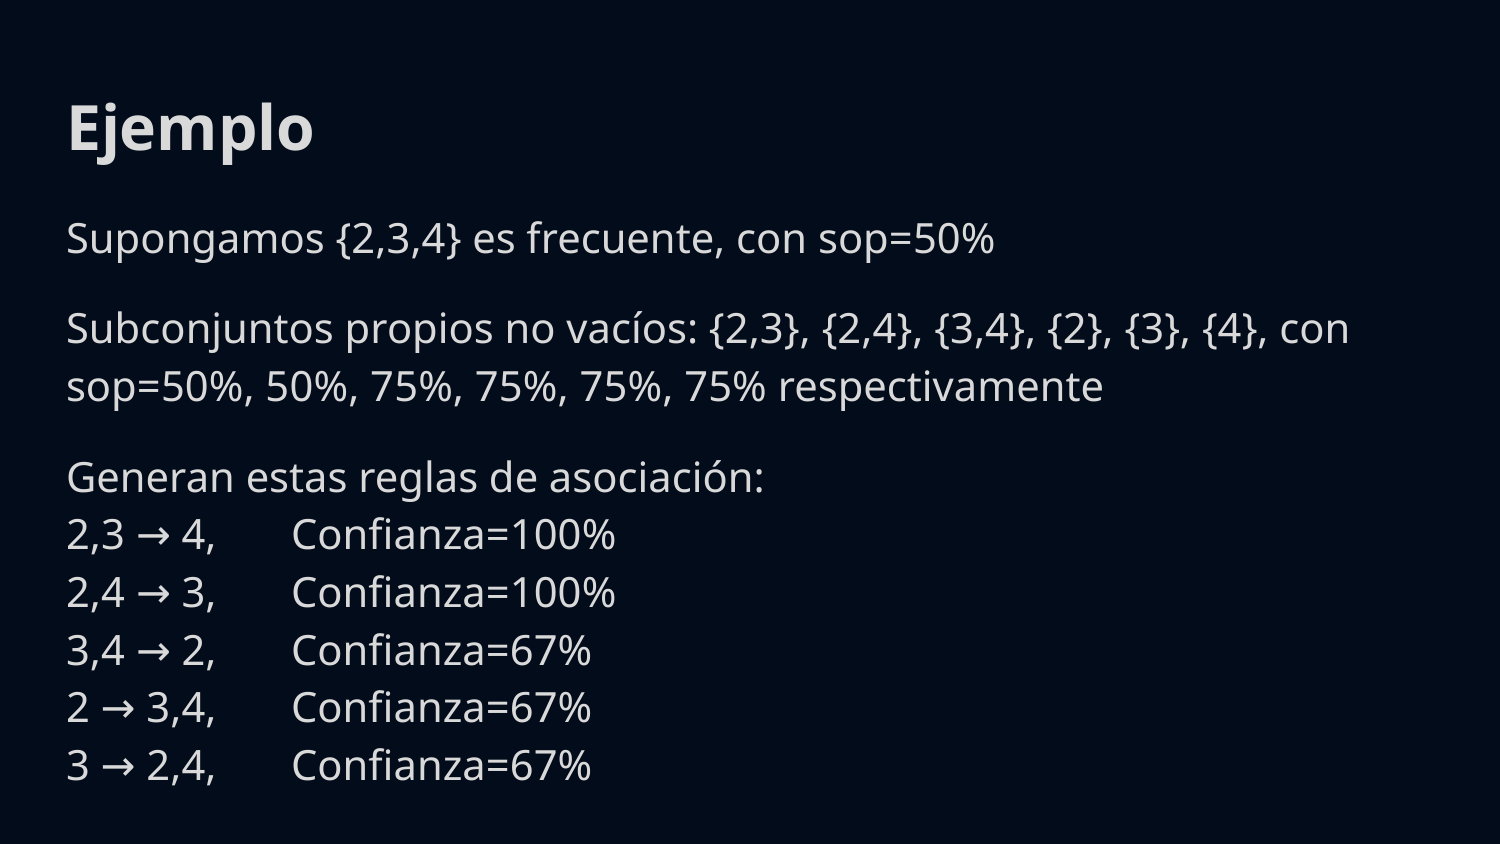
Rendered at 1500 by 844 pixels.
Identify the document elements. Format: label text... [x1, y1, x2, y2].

title Ejemplo [51, 72, 1449, 167]
list Supongamos {2,3,4} es frecuente, con sop=50% Subconjuntos propios no vacíos: {2,3}, {2,4}, {3,4}, {2}, {3}, {4}, con sop=50%, 50%, 75%, 75%, 75%, 75% respectivamente Generan estas reglas de asociación: 2,3 → 4, Confianza=100% 2,4 → 3, Confianza=100% 3,4 → 2, Confianza=67% 2 → 3,4, Confianza=67% 3 → 2,4, Confianza=67% [51, 189, 1449, 750]
